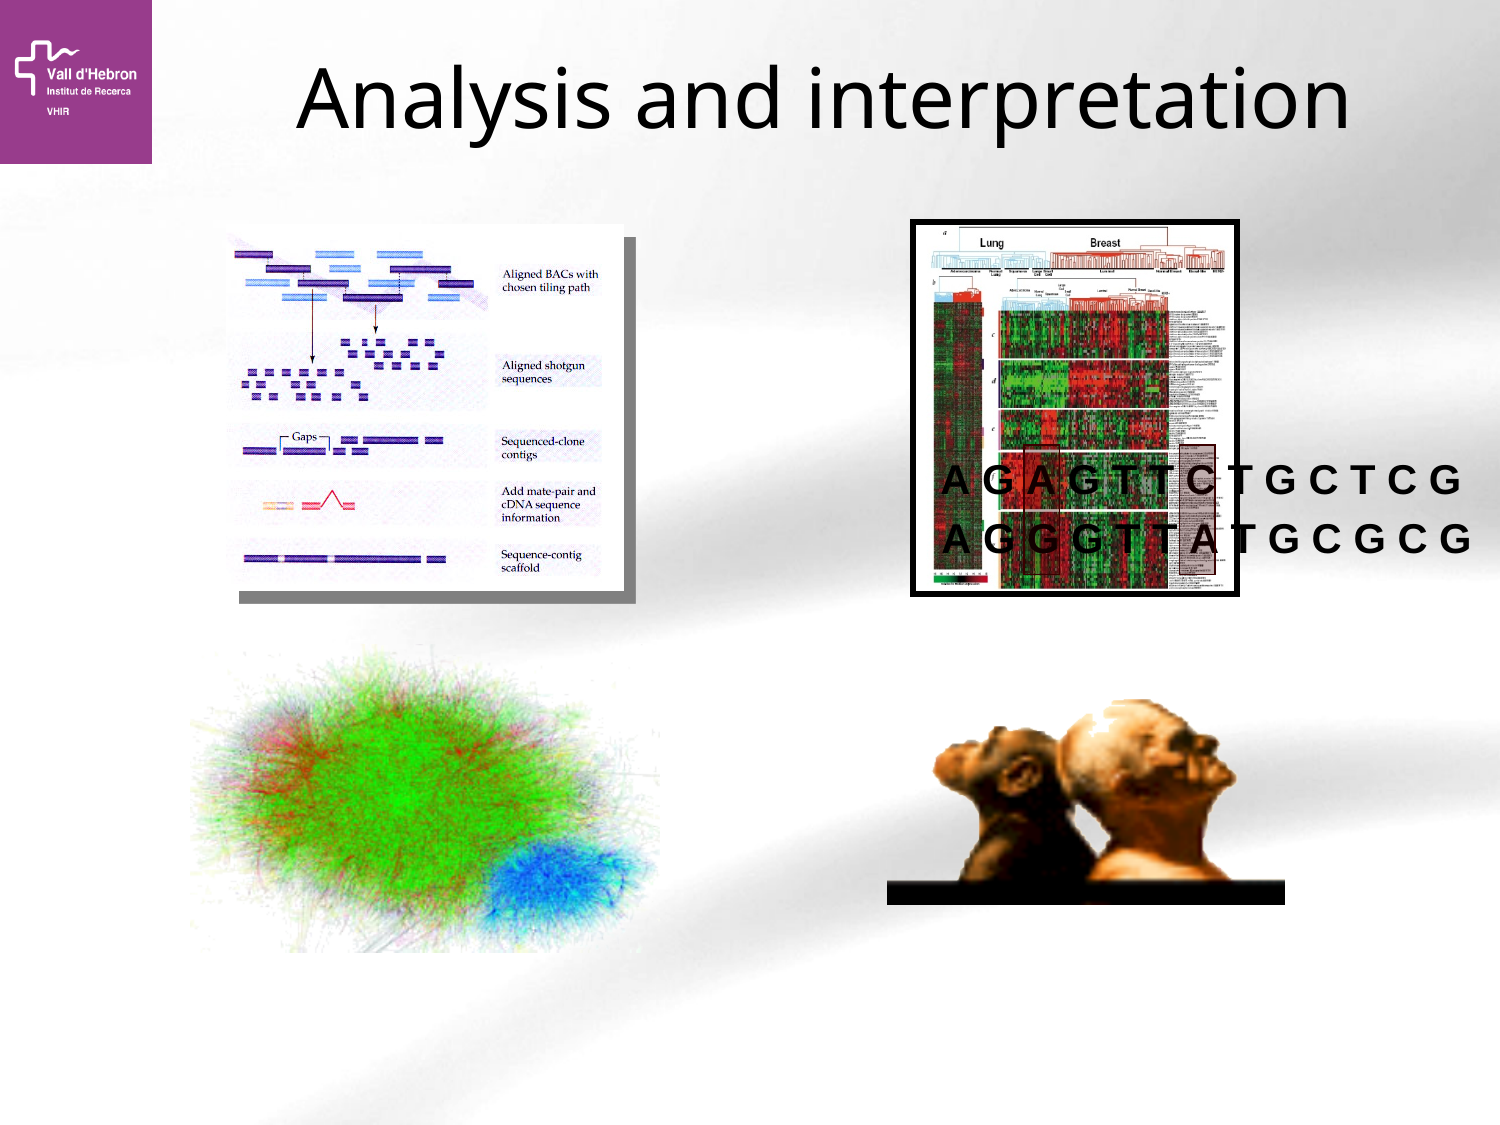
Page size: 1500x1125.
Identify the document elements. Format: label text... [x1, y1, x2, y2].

text_box A G G G T T A T G C G C G [1060, 561, 1179, 570]
text_box [1023, 445, 1060, 575]
text_box A G G G T T A T G C G C G [1216, 504, 1487, 570]
text_box Analysis and interpretation [225, 37, 1426, 168]
text_box [1179, 445, 1216, 575]
picture [0, 0, 1500, 1125]
text_box A G G G T T A T G C G C G [926, 561, 1023, 570]
text_box A G A G T T C T G C T C G [925, 444, 1477, 561]
